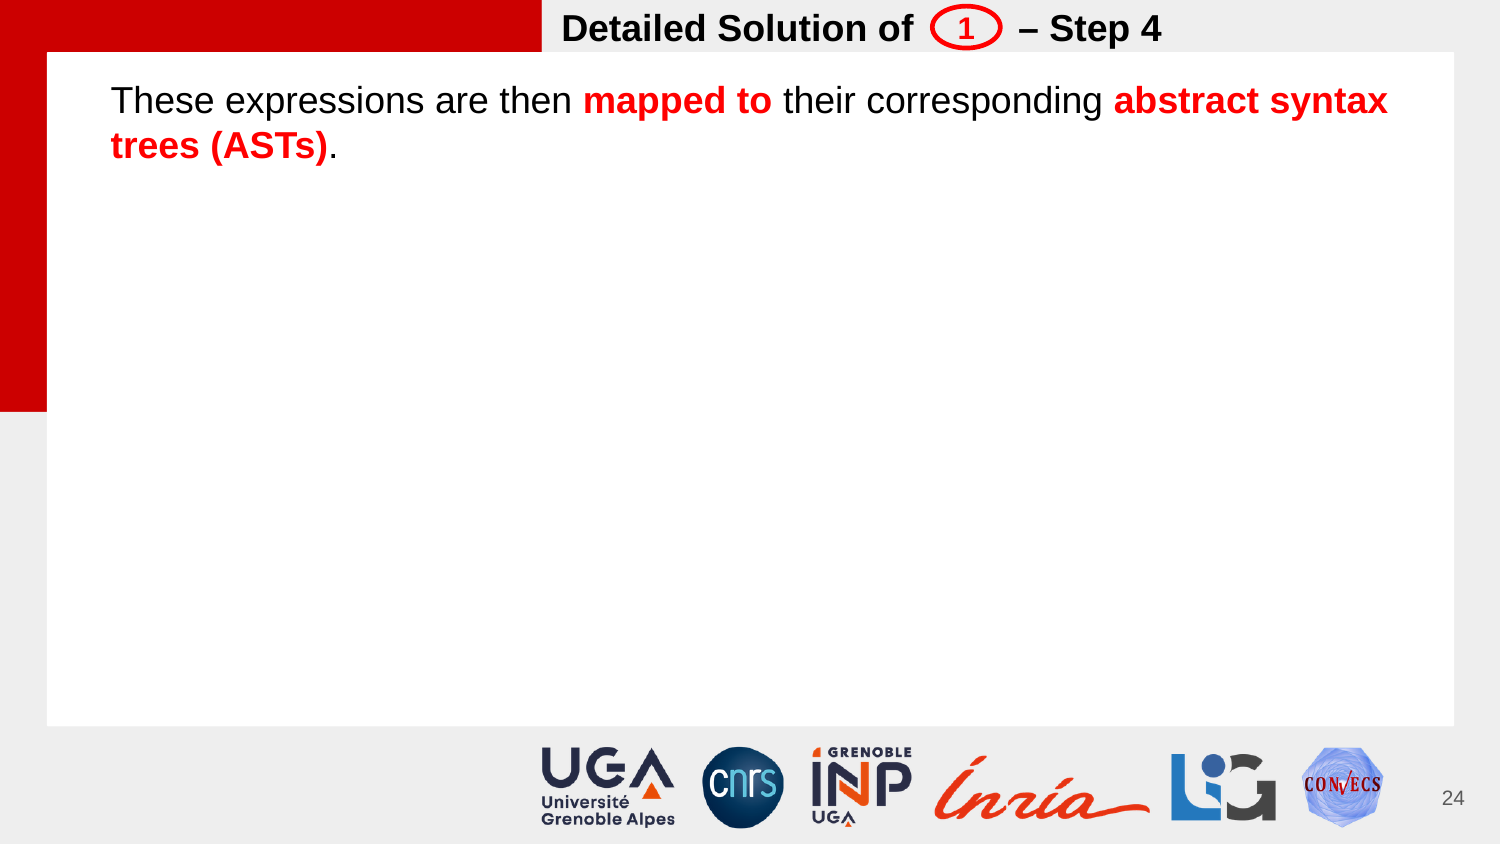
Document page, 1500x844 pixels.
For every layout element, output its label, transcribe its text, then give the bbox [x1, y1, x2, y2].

text_box 1 [932, 6, 1001, 49]
picture [0, 0, 1500, 844]
slide_number <numéro> [1389, 764, 1480, 830]
text_box Detailed Solution of – Step 4 [546, 0, 1441, 55]
text_box These expressions are then mapped to their corresponding abstract syntax trees (ASTs). [95, 72, 1405, 179]
